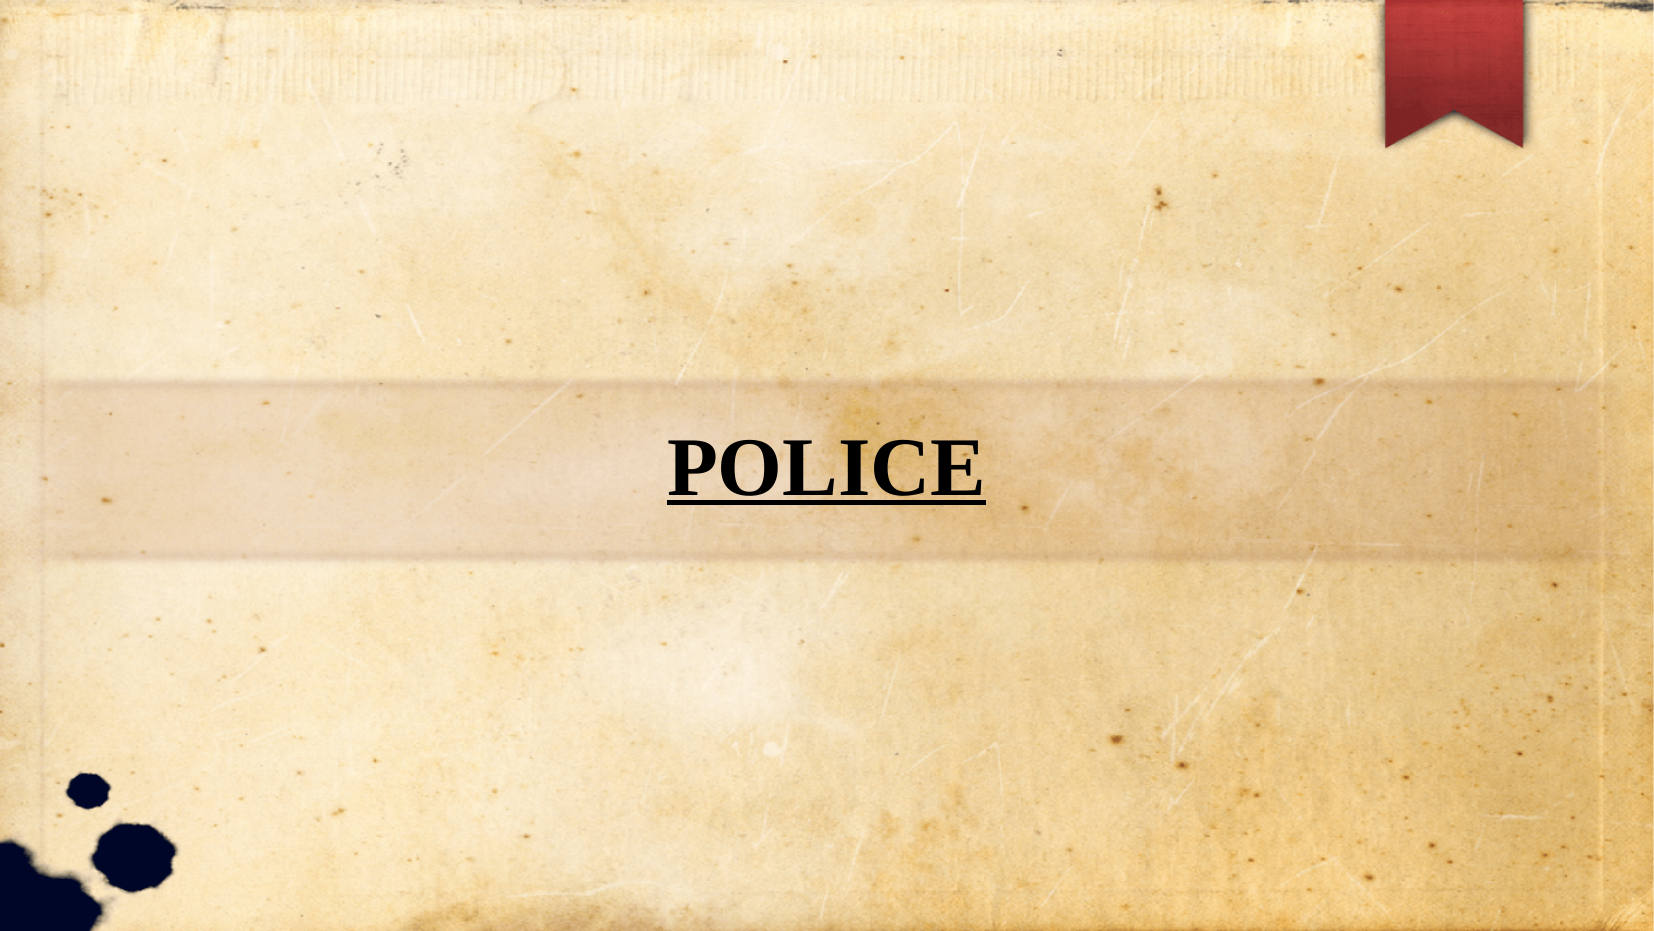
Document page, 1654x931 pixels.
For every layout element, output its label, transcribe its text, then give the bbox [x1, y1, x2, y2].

title POLICE [82, 389, 1571, 546]
picture [0, 0, 1654, 931]
